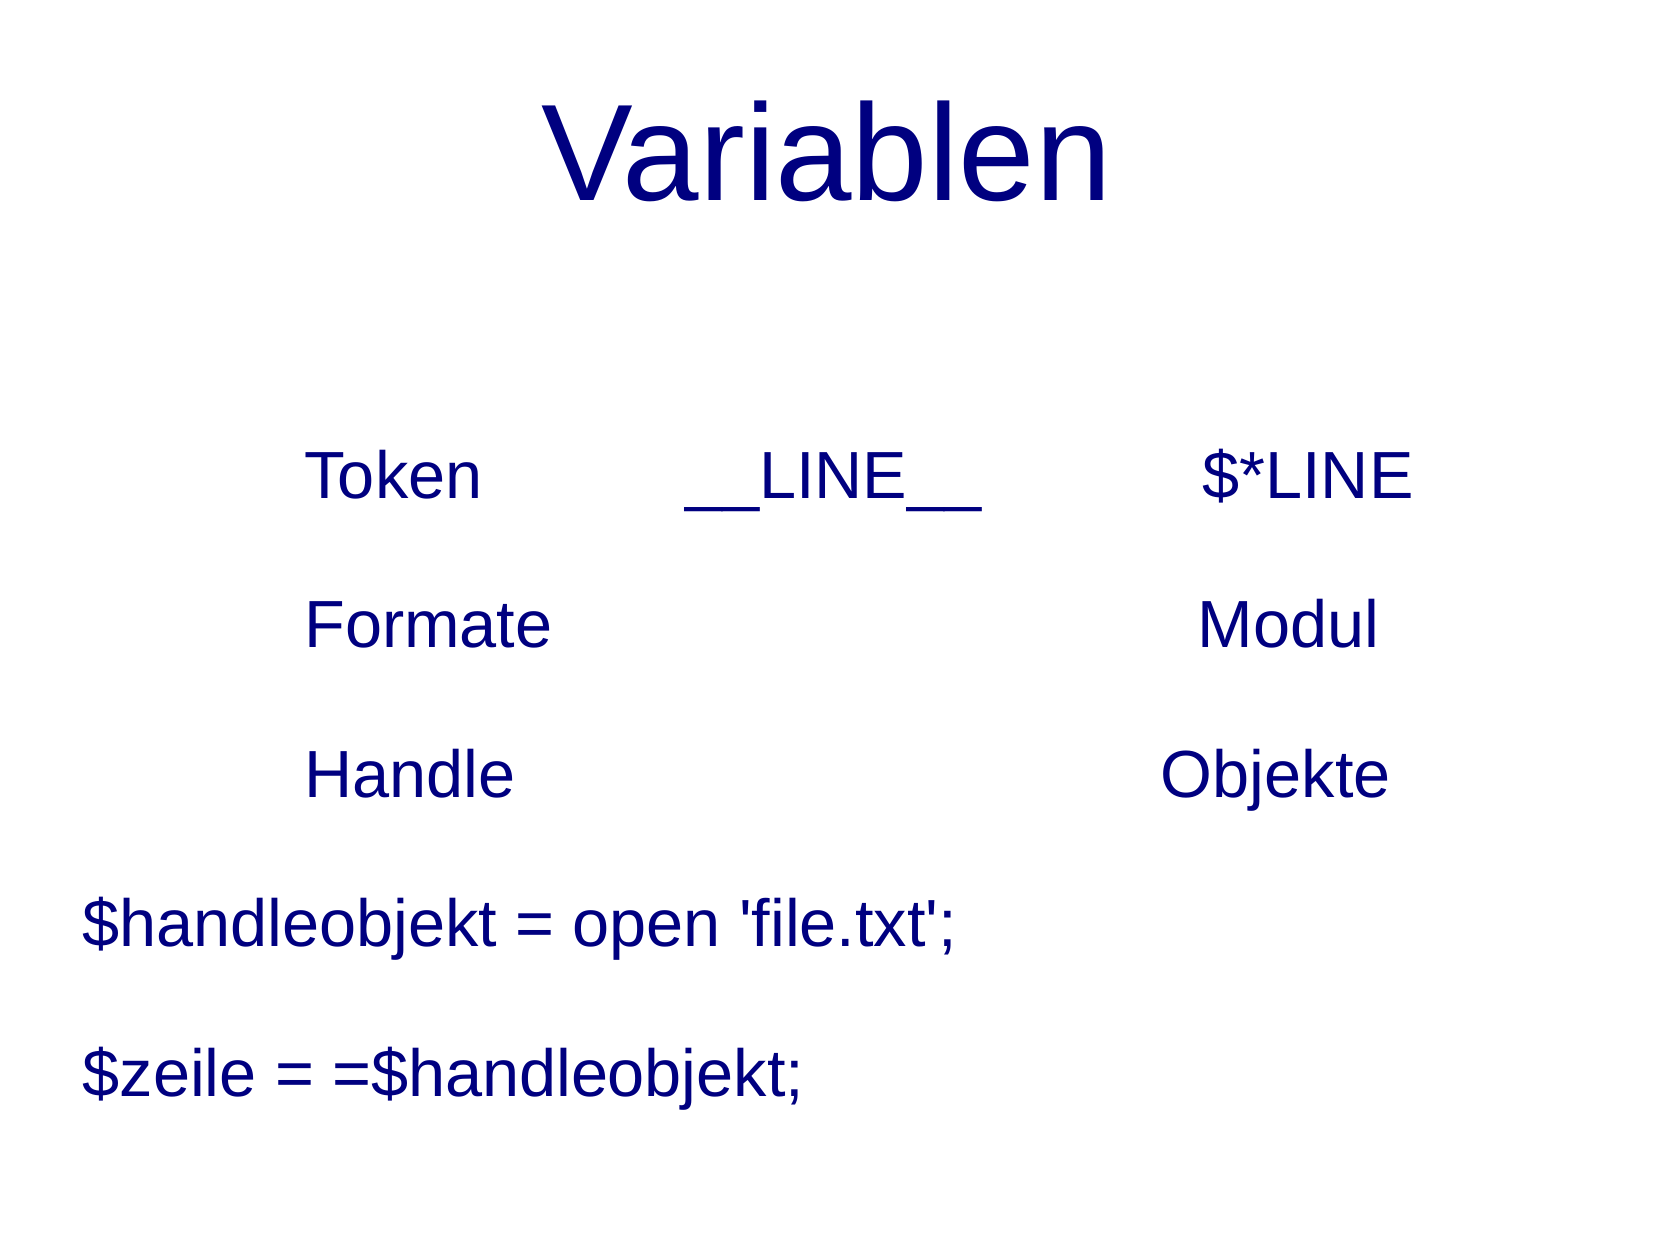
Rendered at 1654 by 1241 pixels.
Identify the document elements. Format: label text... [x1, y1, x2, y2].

subtitle Token __LINE__ $*LINE Formate Modul Handle Objekte $handleobjekt = open 'file.txt'; $zeile = =$handleobjekt; [82, 288, 1571, 1111]
title Variablen [82, 49, 1571, 257]
